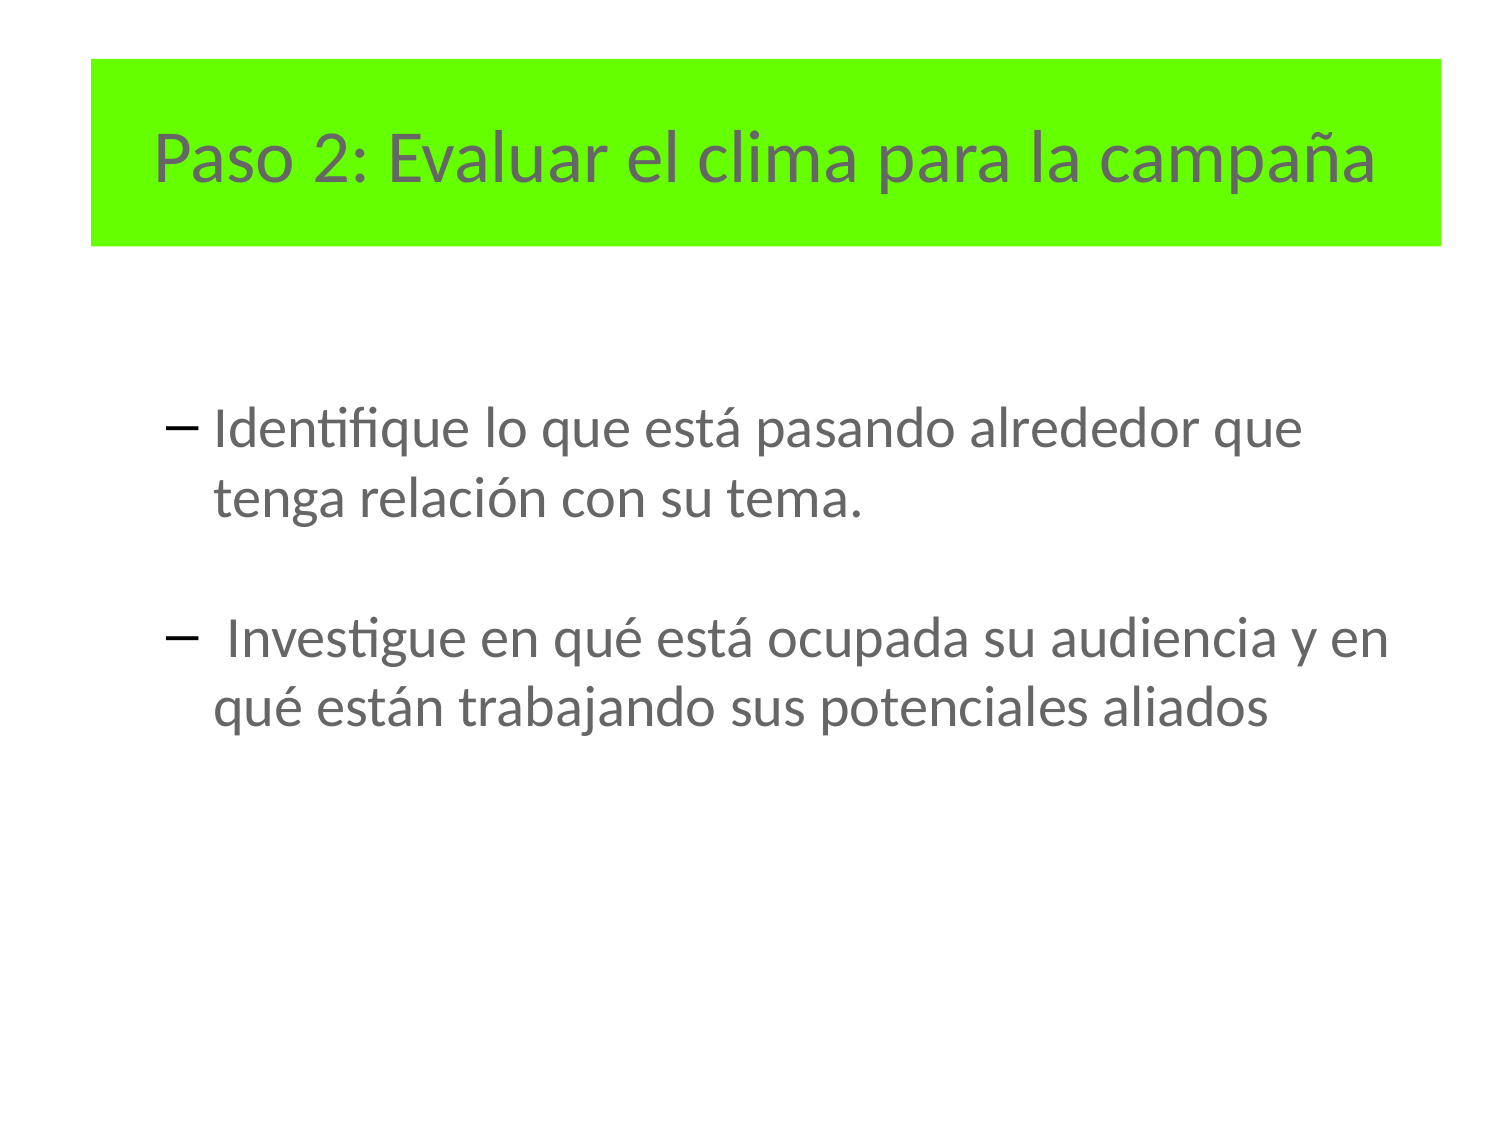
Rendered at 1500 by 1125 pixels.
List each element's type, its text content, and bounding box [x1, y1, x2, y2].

text_box Paso 2: Evaluar el clima para la campaña [91, 58, 1441, 247]
text_box Identifique lo que está pasando alrededor que tenga relación con su tema. Investigue en qué está ocupada su audiencia y en qué están trabajando sus potenciales aliados [76, 381, 1427, 917]
